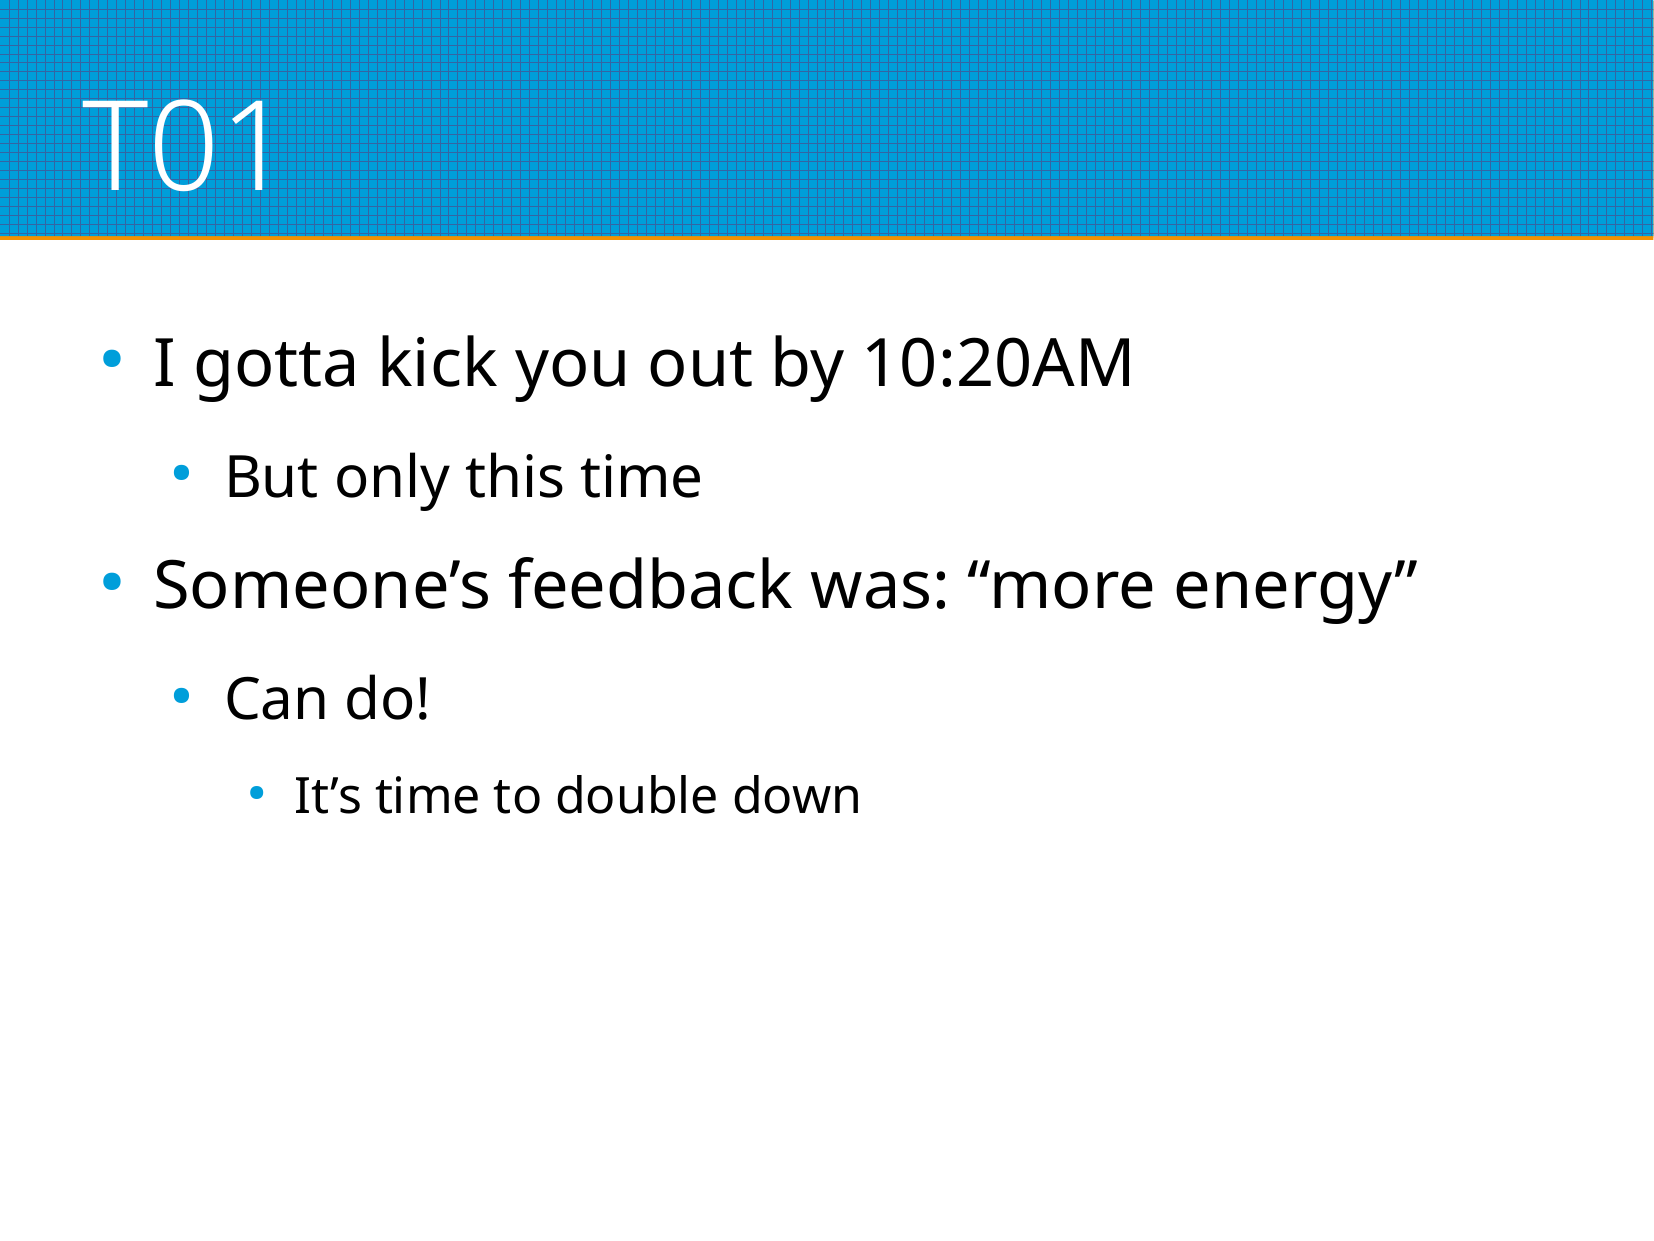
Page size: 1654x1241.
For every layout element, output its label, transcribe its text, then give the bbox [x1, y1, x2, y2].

list I gotta kick you out by 10:20AM But only this time Someone’s feedback was: ‘‘more energy’’ Can do! It’s time to double down [82, 314, 1563, 1081]
title T01 [82, 19, 1571, 227]
